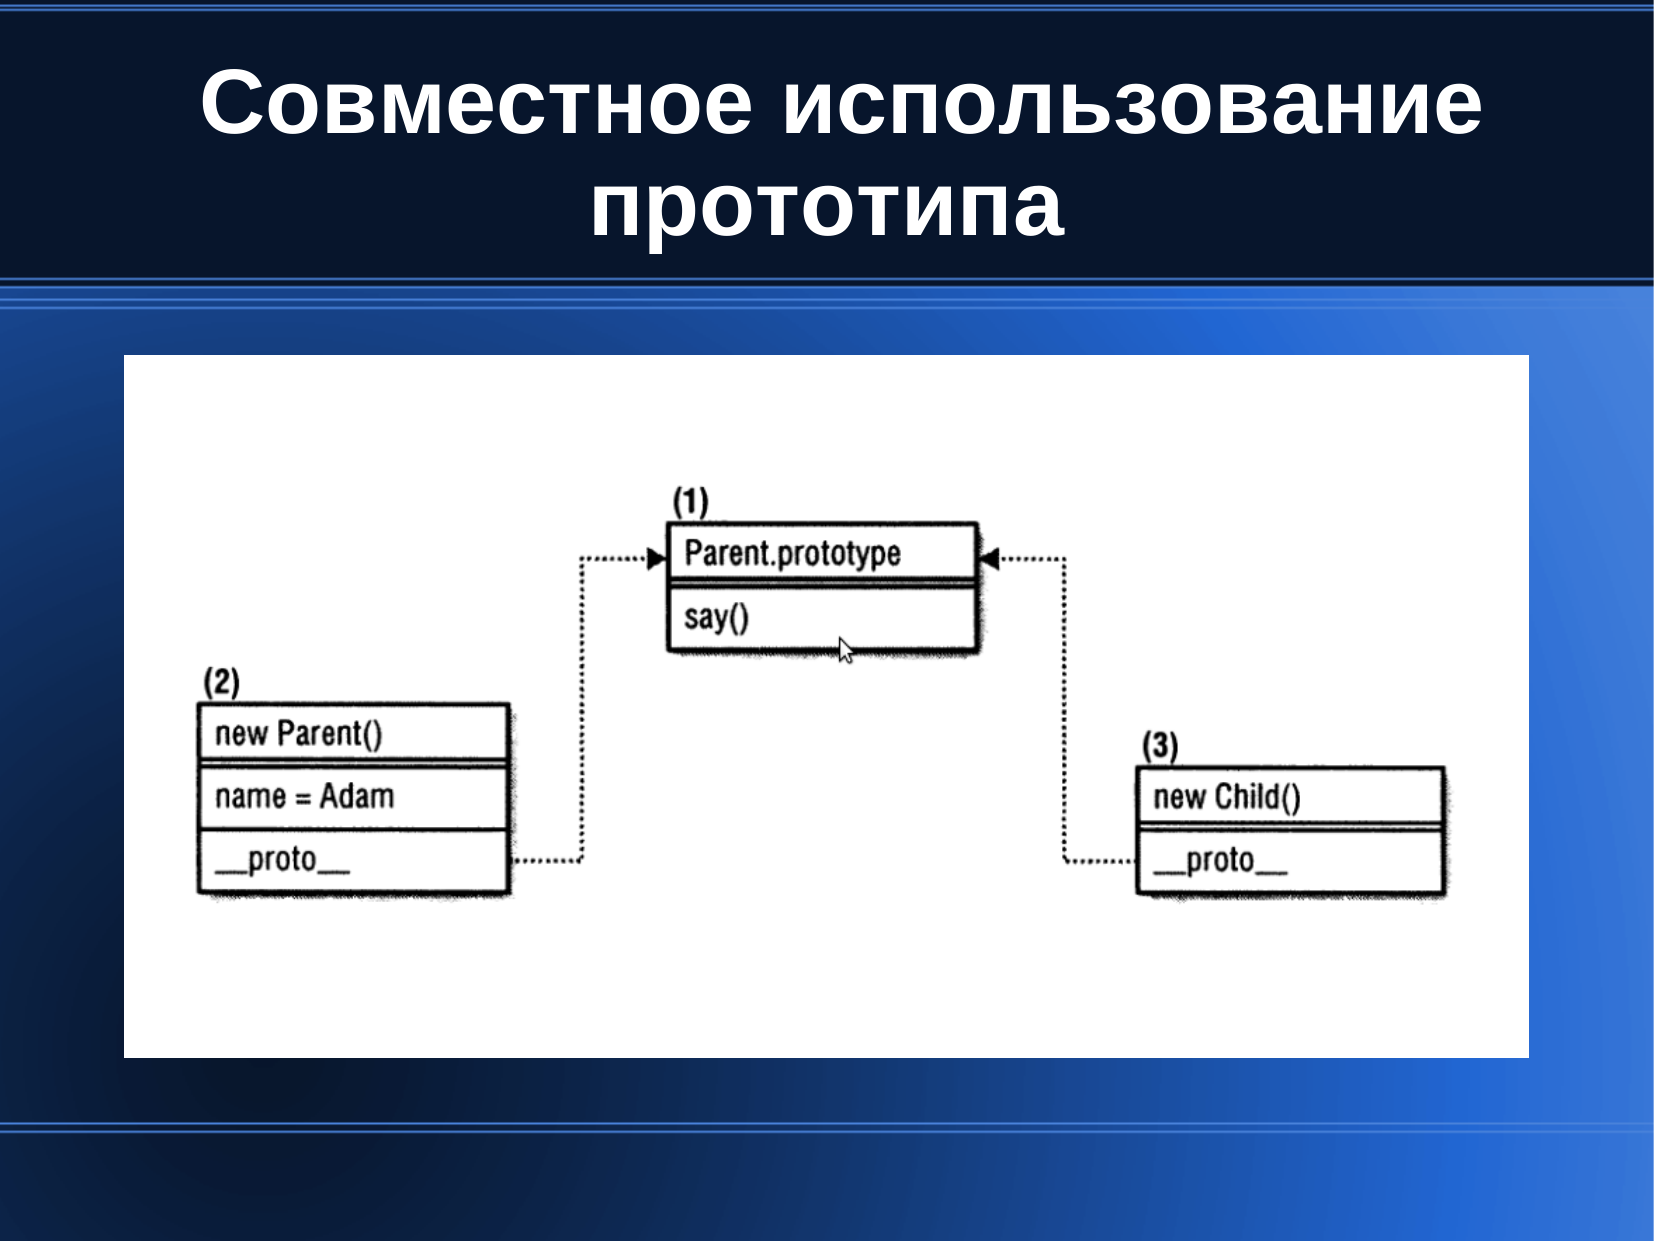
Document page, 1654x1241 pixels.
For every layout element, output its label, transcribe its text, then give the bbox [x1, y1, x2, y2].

picture [0, 0, 1654, 1241]
title Совместное использование прототипа [82, 49, 1571, 257]
